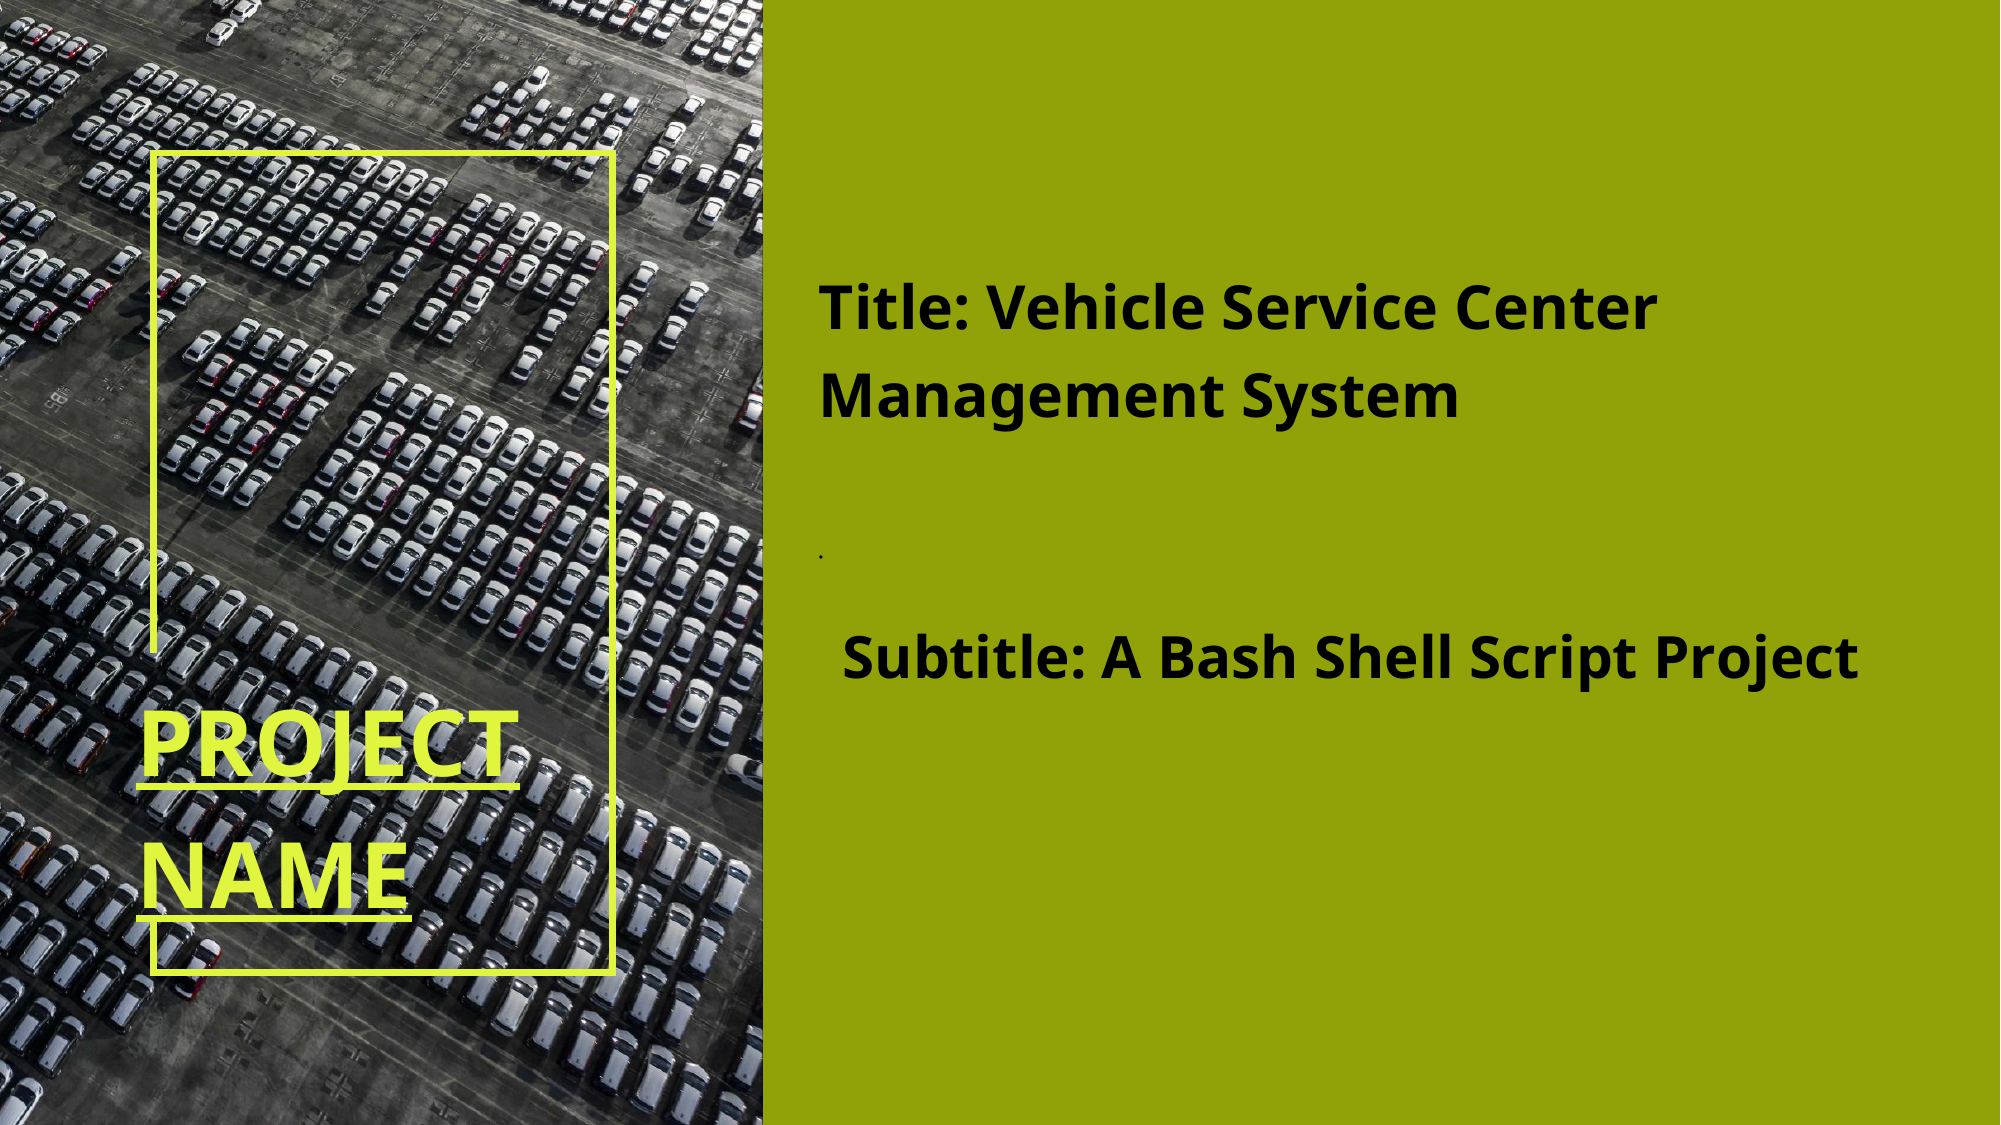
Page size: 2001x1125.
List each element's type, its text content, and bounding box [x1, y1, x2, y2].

picture [0, 0, 763, 1125]
text_box [763, 0, 2000, 1125]
text_box PROJECT NAME [121, 655, 581, 917]
text_box Title: Vehicle Service Center Management System [804, 246, 1883, 582]
text_box Subtitle: A Bash Shell Script Project [827, 612, 1882, 699]
